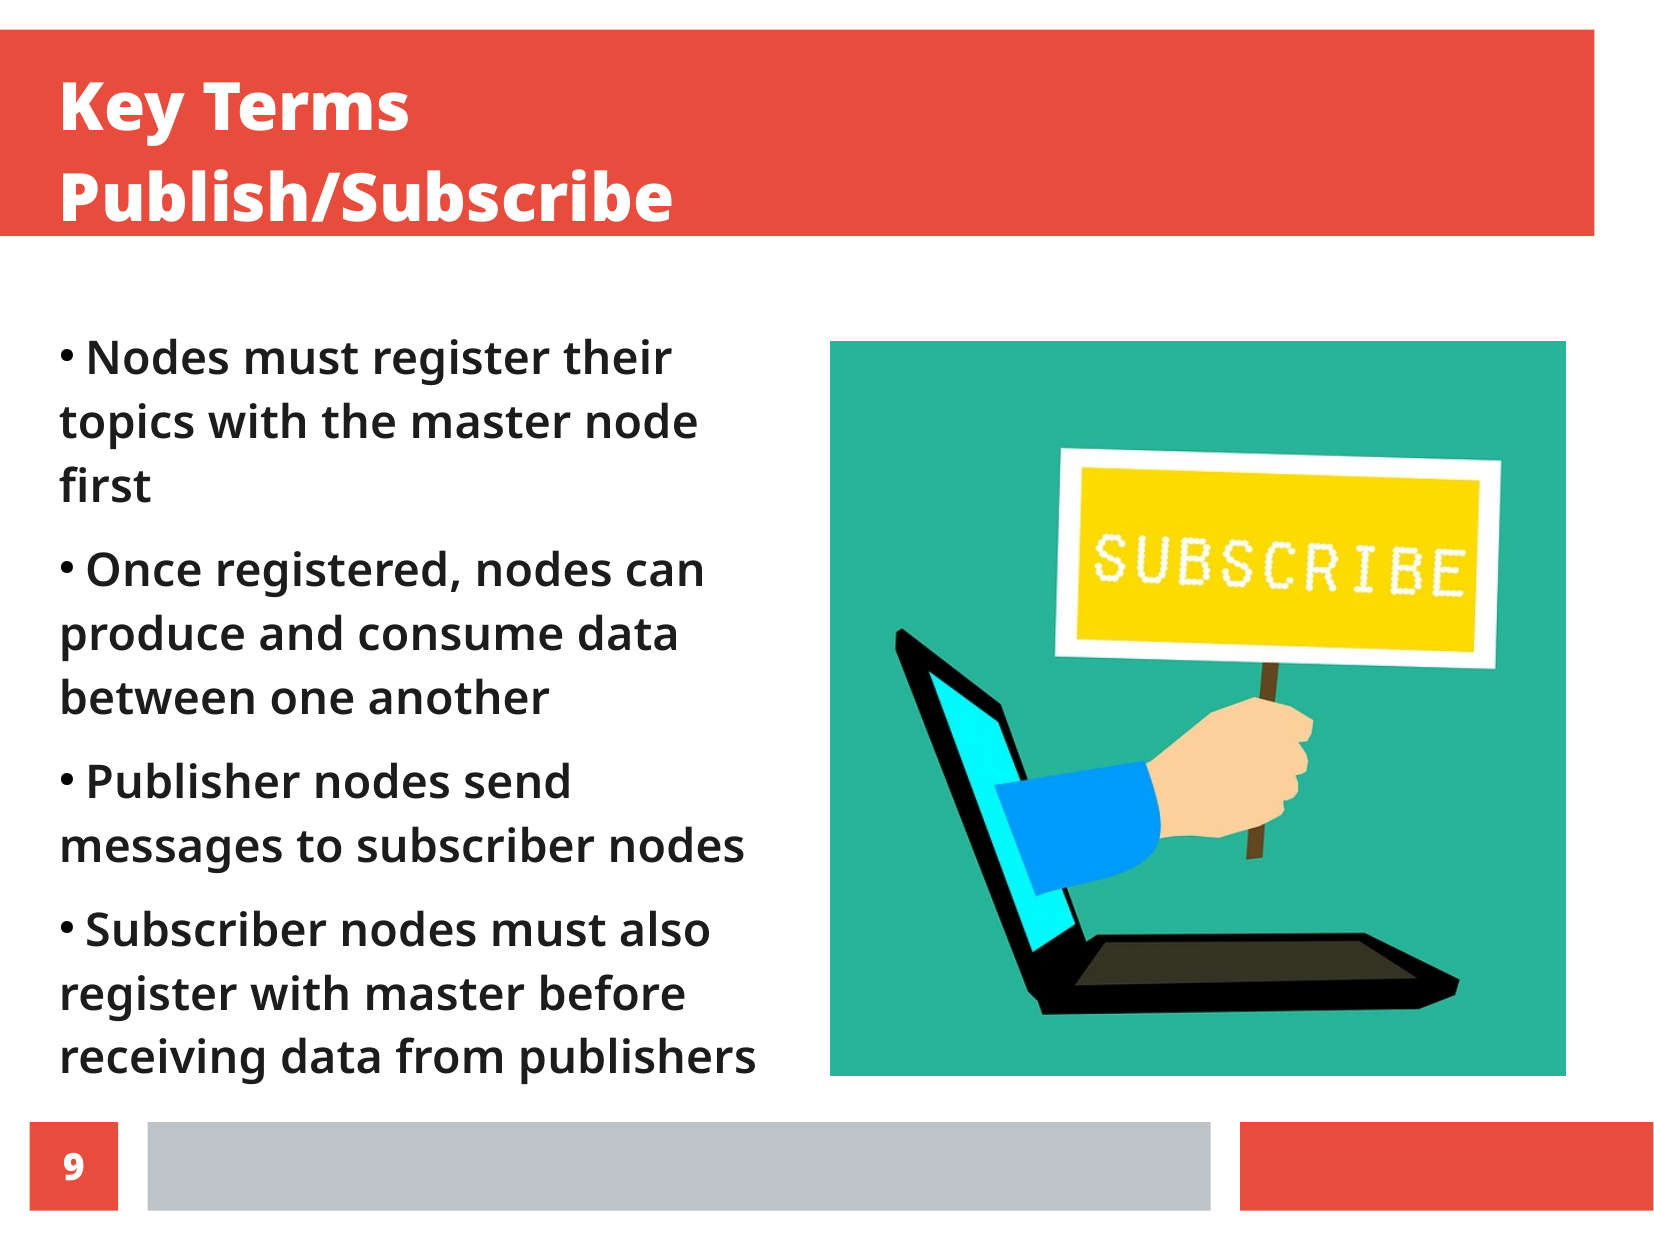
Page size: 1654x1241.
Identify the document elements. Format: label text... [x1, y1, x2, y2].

picture [830, 341, 1566, 1077]
title Key Terms Publish/Subscribe [59, 59, 1595, 207]
list Nodes must register their topics with the master node first Once registered, nodes can produce and consume data between one another Publisher nodes send messages to subscriber nodes Subscriber nodes must also register with master before receiving data from publishers [59, 324, 794, 1093]
